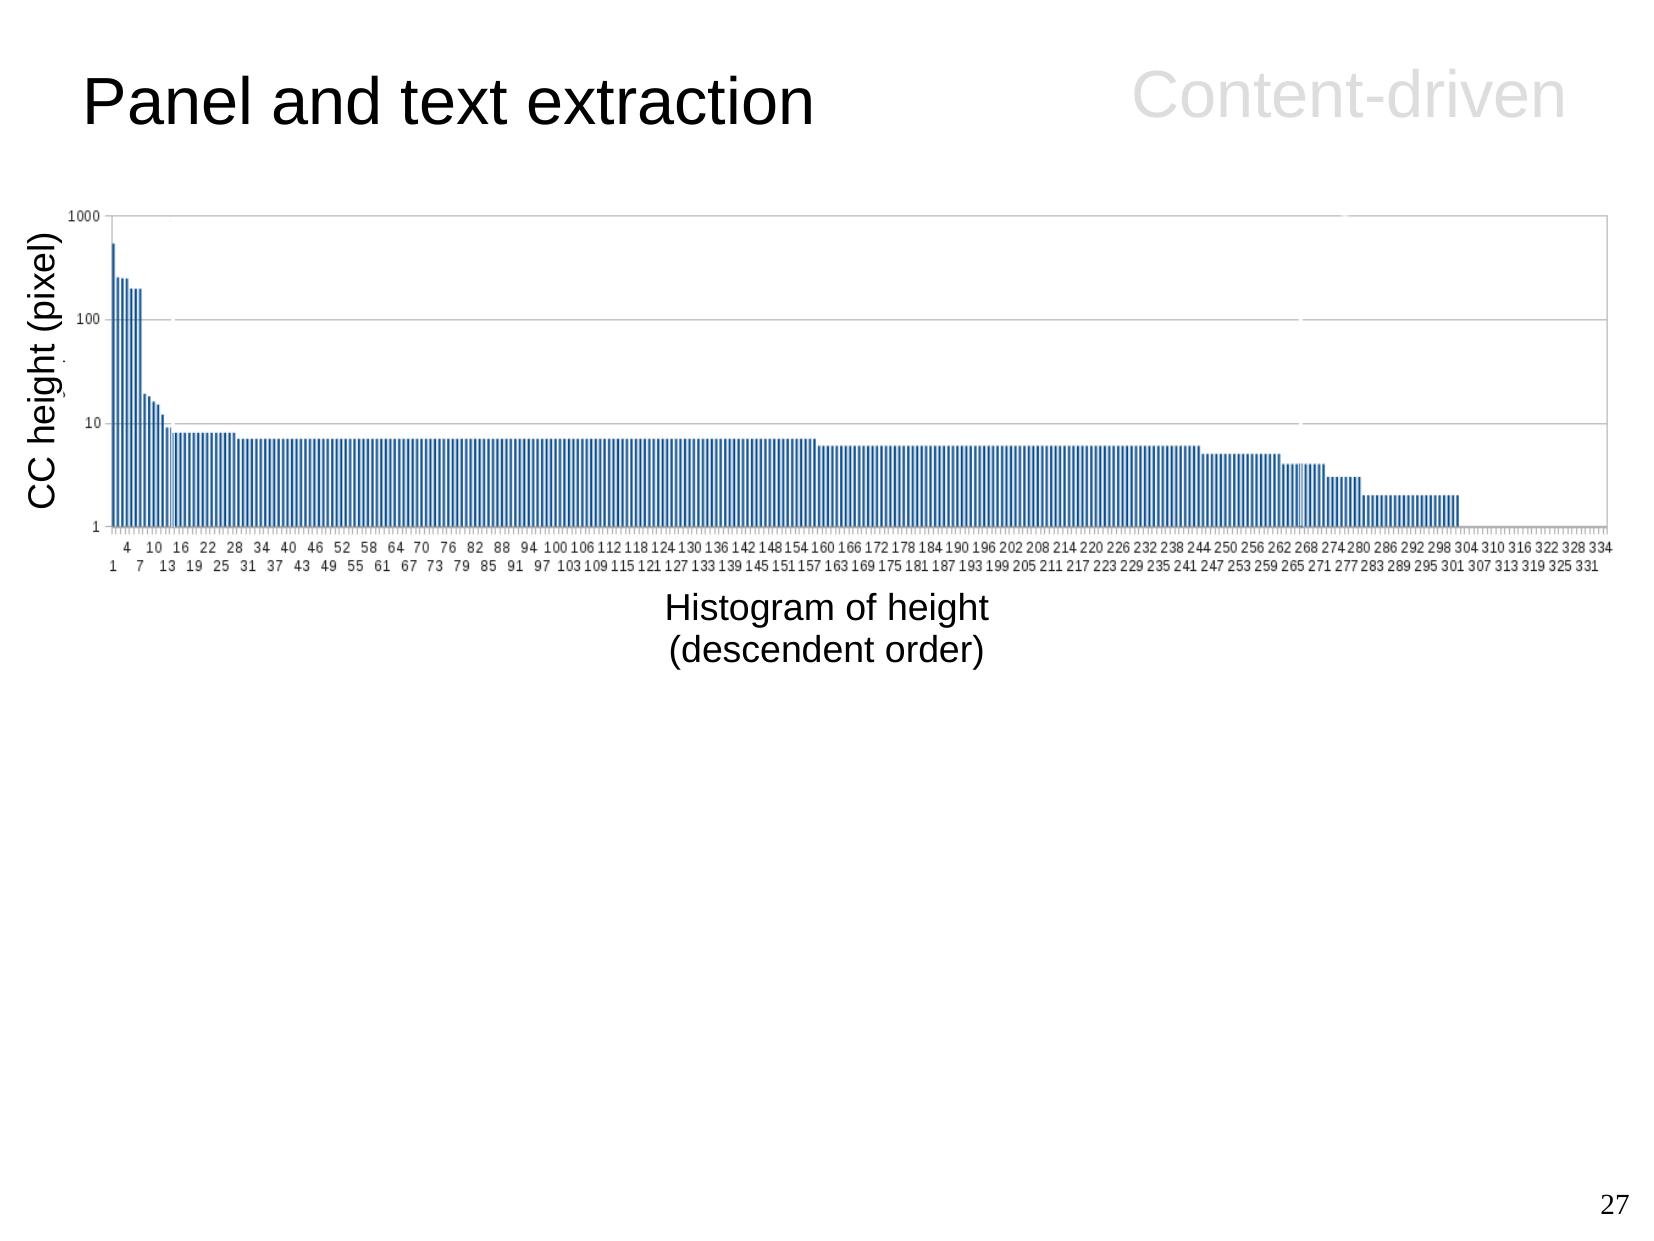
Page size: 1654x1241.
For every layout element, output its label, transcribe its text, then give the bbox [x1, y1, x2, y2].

text_box Histogram of height (descendent order) [602, 578, 1052, 678]
picture [63, 208, 1616, 579]
title Panel and text extraction [82, 49, 1571, 154]
text_box CC height (pixel) [12, 193, 70, 549]
